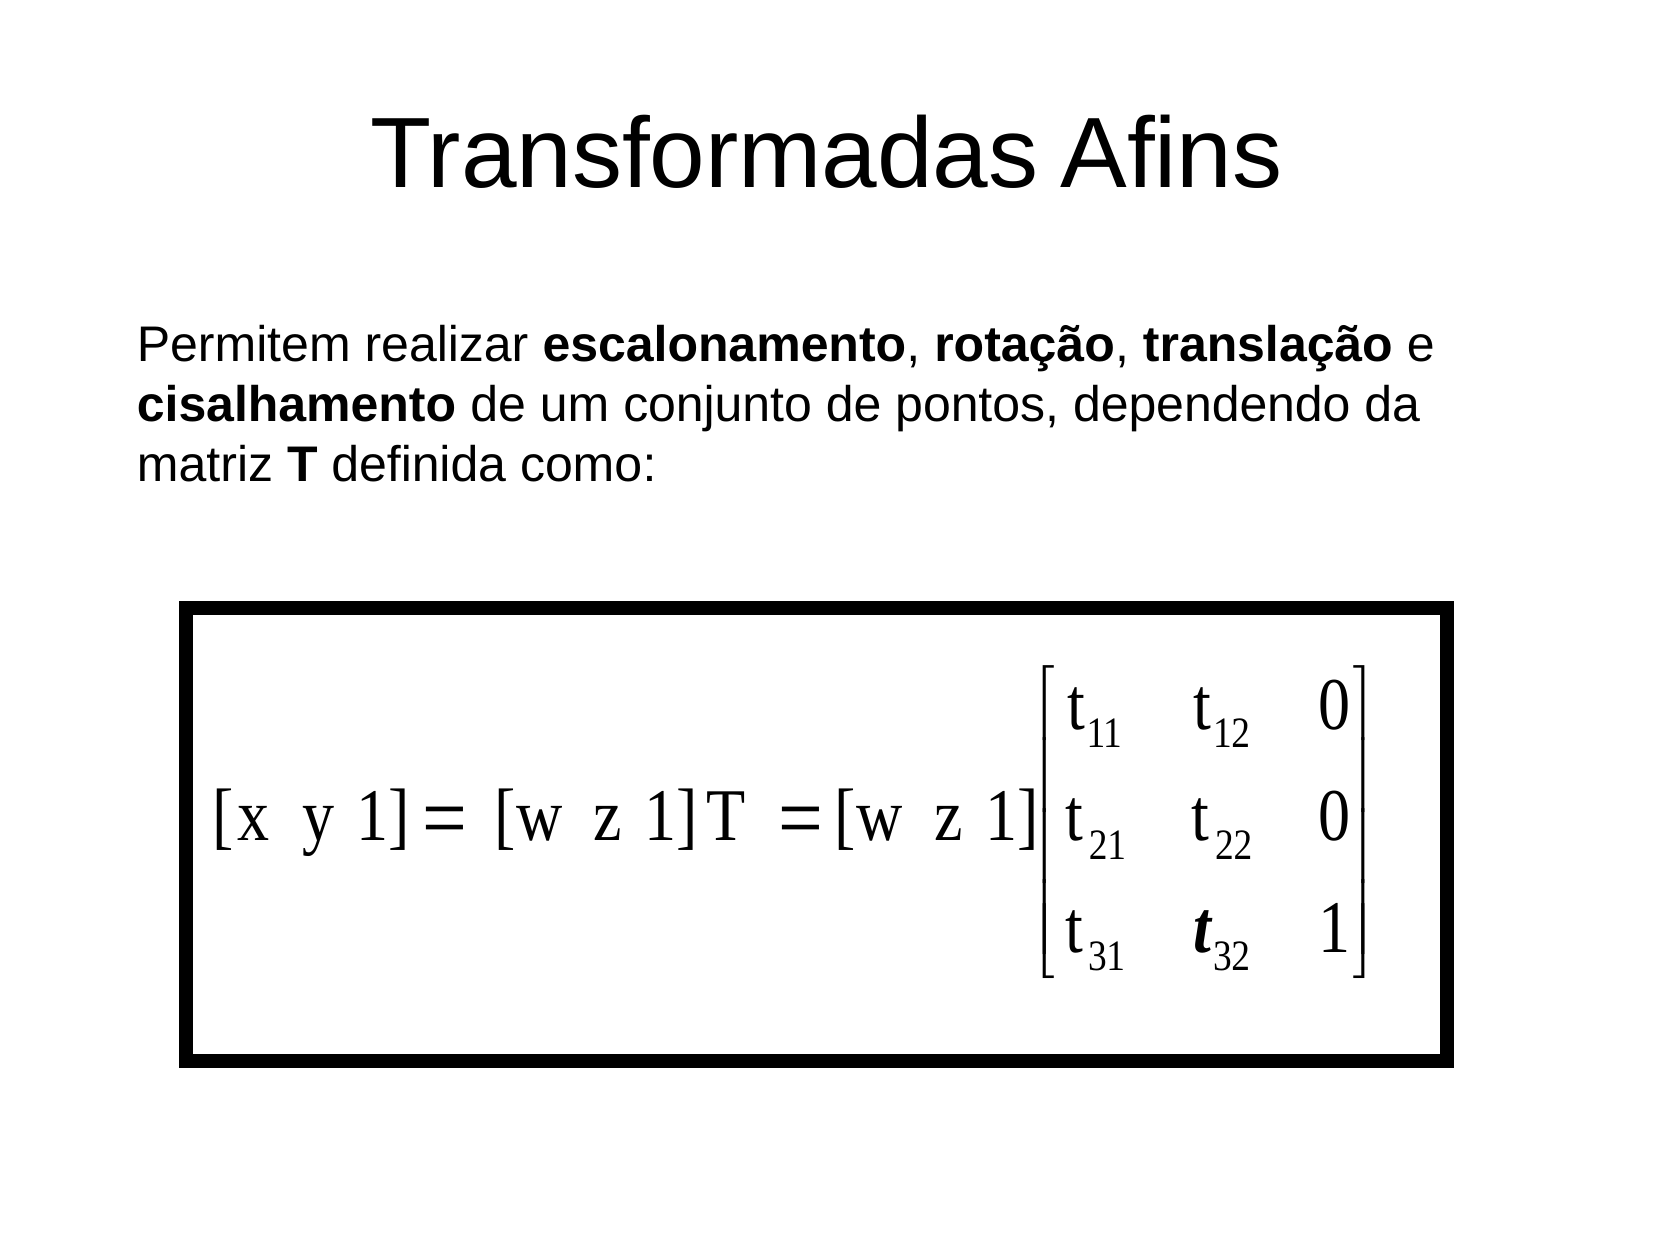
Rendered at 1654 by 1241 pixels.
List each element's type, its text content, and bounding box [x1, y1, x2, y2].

chart [208, 648, 1389, 996]
text_box Permitem realizar escalonamento, rotação, translação e cisalhamento de um conjunto de pontos, dependendo da matriz T definida como: [122, 303, 1566, 499]
title Transformadas Afins [82, 49, 1571, 257]
